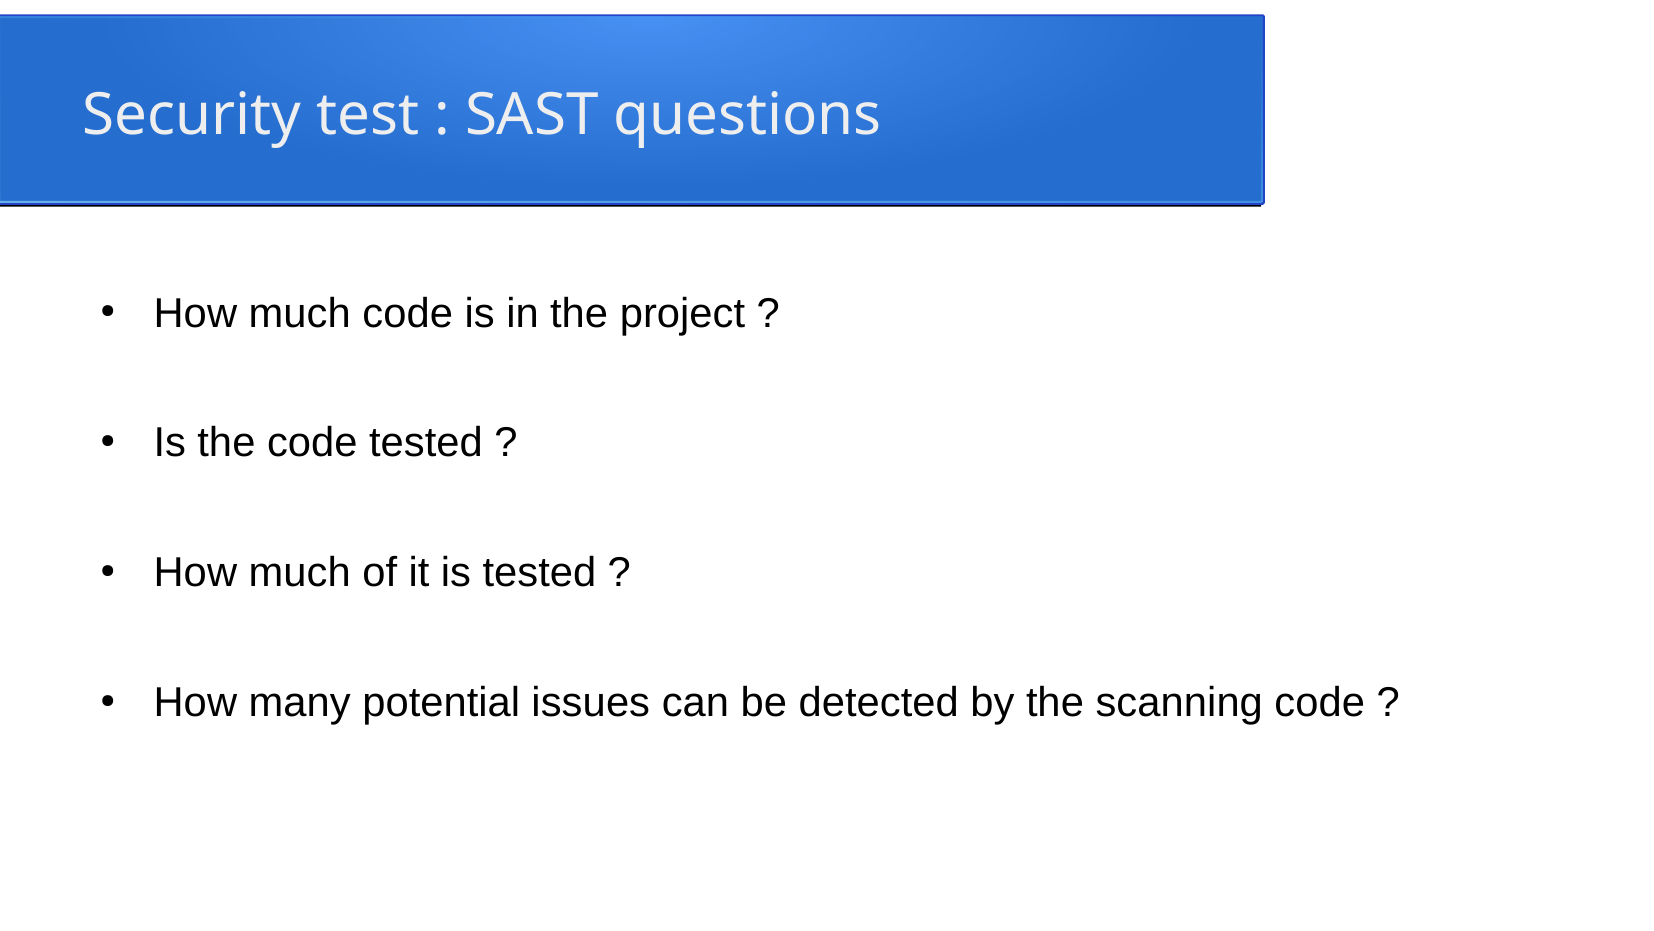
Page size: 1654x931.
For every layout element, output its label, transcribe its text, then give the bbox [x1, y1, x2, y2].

list How much code is in the project ? Is the code tested ? How much of it is tested ? How many potential issues can be detected by the scanning code ? [82, 224, 1571, 764]
title Security test : SAST questions [82, 35, 1235, 189]
